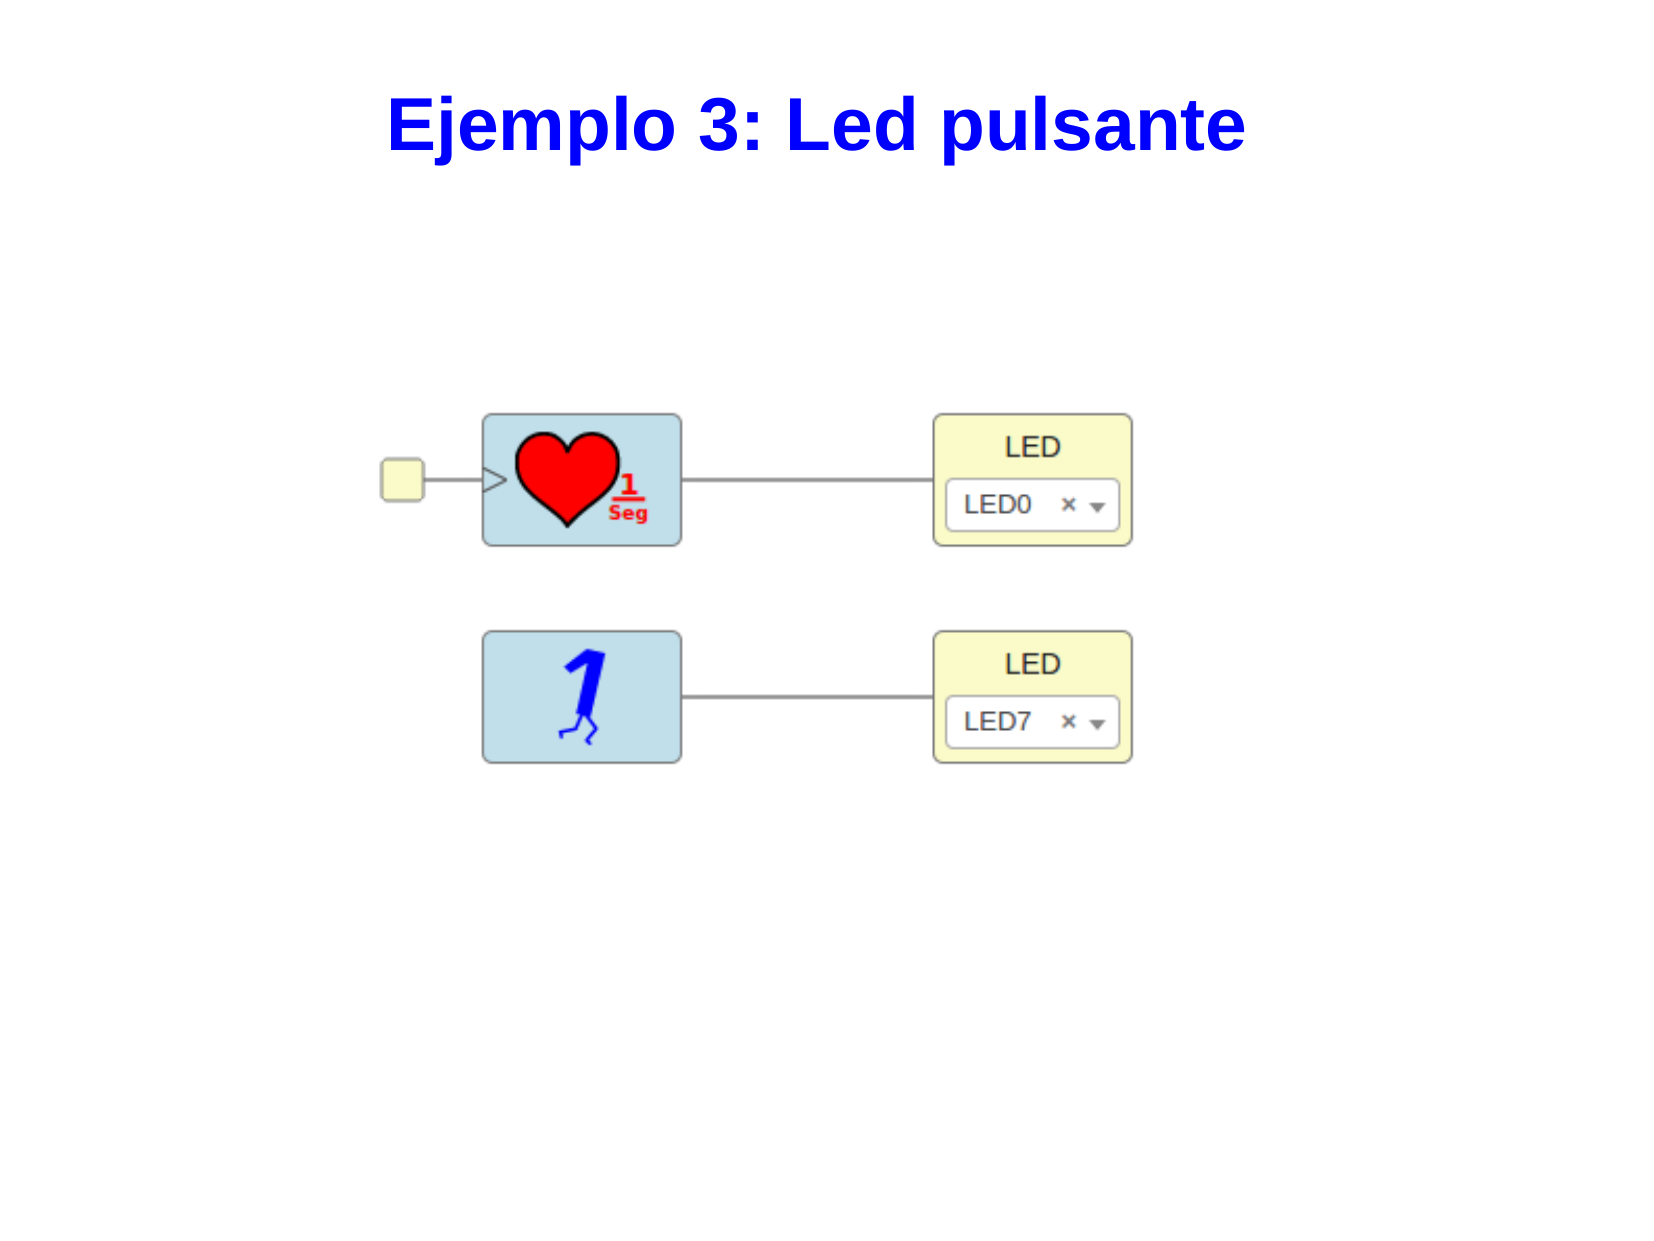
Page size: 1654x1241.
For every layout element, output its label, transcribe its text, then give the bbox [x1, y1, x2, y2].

text_box Ejemplo 3: Led pulsante [90, 75, 1546, 174]
picture [353, 374, 1171, 805]
